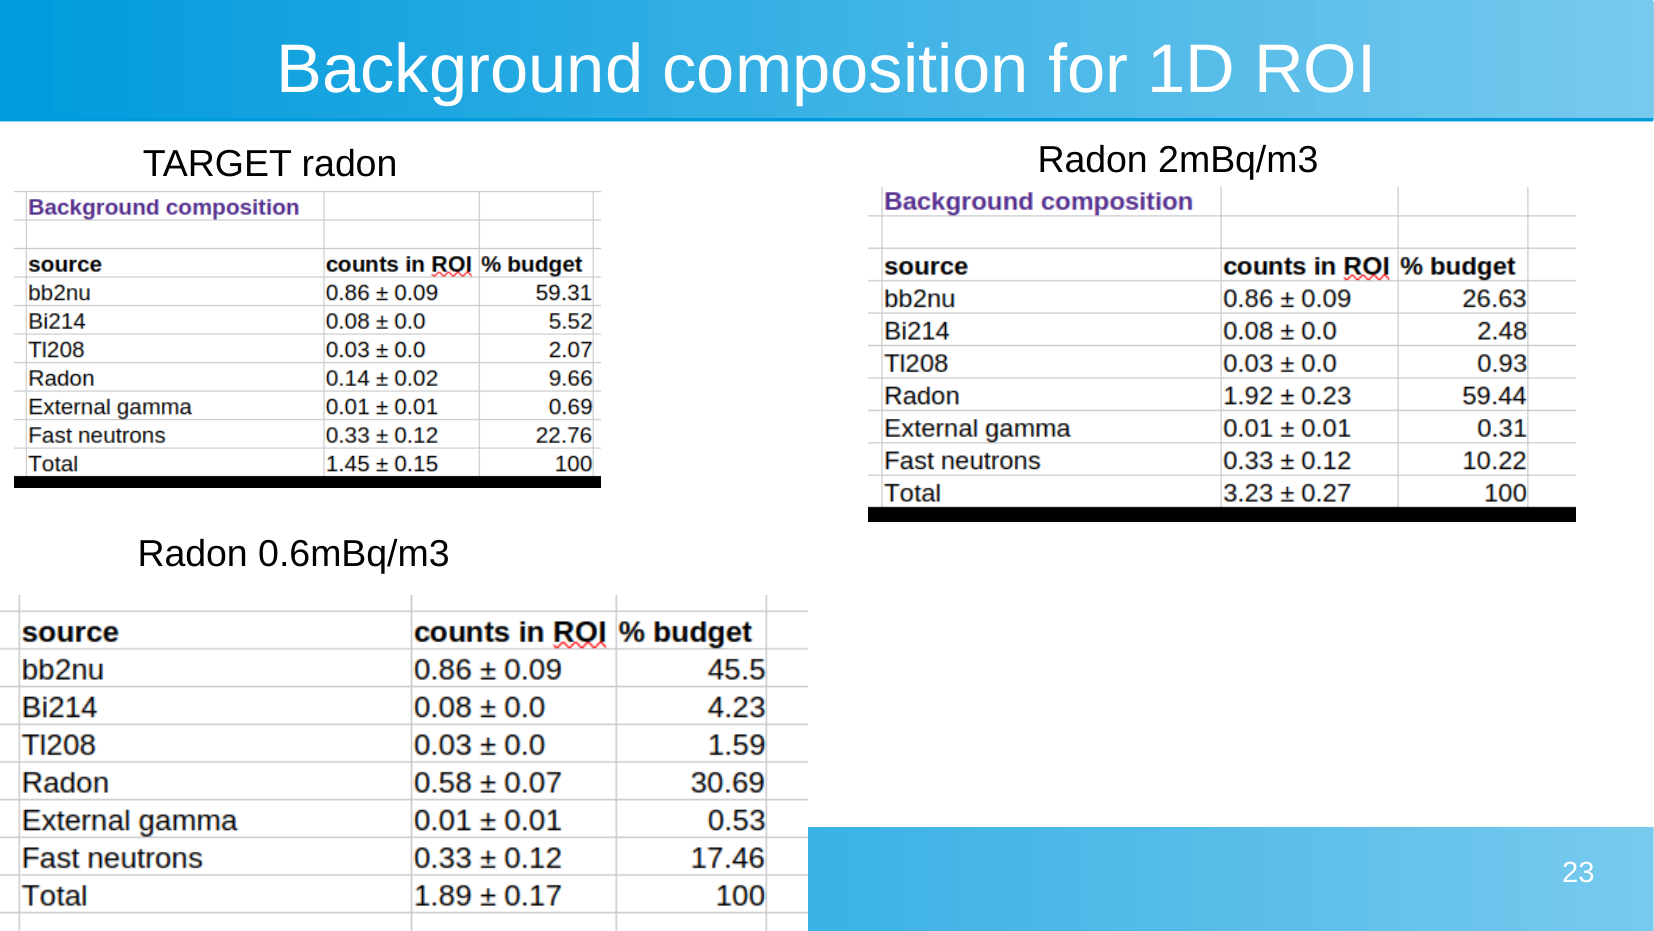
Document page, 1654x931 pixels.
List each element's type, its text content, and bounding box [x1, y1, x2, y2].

picture [868, 187, 1576, 522]
text_box TARGET radon [128, 134, 413, 192]
picture [14, 191, 601, 488]
picture [0, 595, 808, 931]
title Background composition for 1D ROI [59, 29, 1595, 108]
text_box Radon 2mBq/m3 [1012, 130, 1334, 188]
text_box Radon 0.6mBq/m3 [112, 525, 465, 582]
